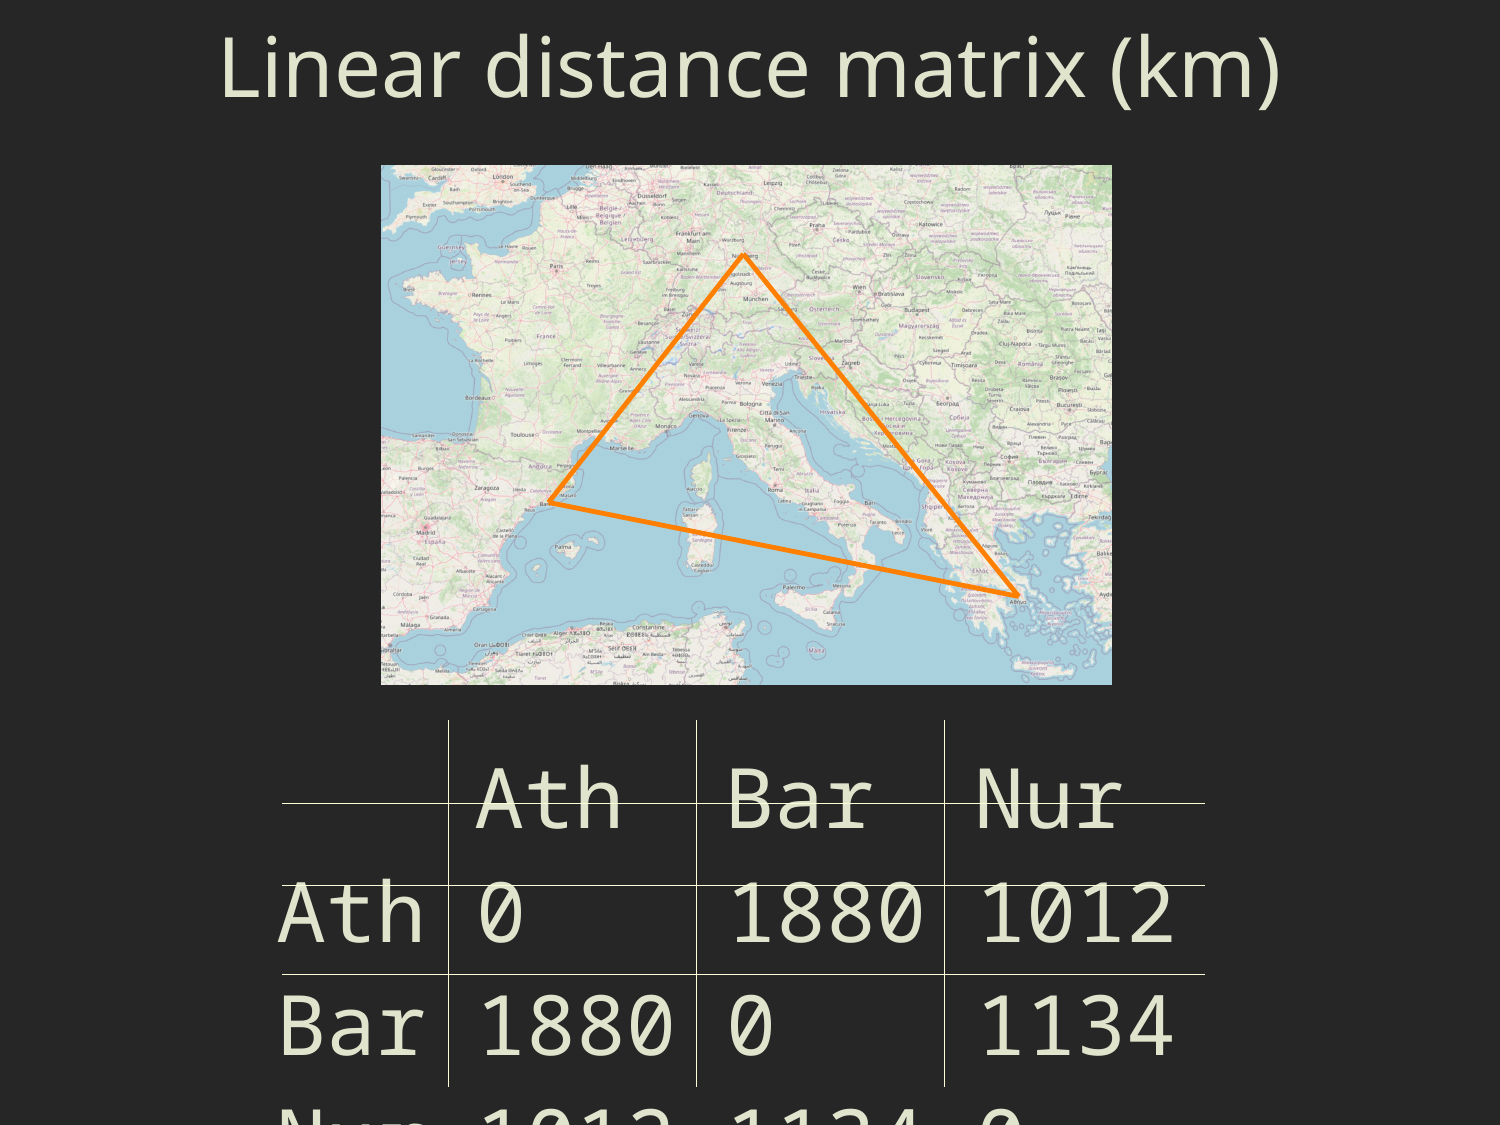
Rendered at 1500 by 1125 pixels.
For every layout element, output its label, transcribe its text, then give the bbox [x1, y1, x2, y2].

picture [381, 165, 1112, 686]
text_box Ath Bar Nur Ath 0 1880 1012 Bar 1880 0 1134 Nur 1012 1134 0 [449, 975, 696, 1087]
text_box Ath Bar Nur Ath 0 1880 1012 Bar 1880 0 1134 Nur 1012 1134 0 [697, 886, 944, 974]
text_box Ath Bar Nur Ath 0 1880 1012 Bar 1880 0 1134 Nur 1012 1134 0 [449, 732, 696, 803]
text_box Ath Bar Nur Ath 0 1880 1012 Bar 1880 0 1134 Nur 1012 1134 0 [697, 732, 944, 803]
text_box Ath Bar Nur Ath 0 1880 1012 Bar 1880 0 1134 Nur 1012 1134 0 [262, 732, 448, 1087]
text_box Ath Bar Nur Ath 0 1880 1012 Bar 1880 0 1134 Nur 1012 1134 0 [697, 804, 944, 885]
text_box Ath Bar Nur Ath 0 1880 1012 Bar 1880 0 1134 Nur 1012 1134 0 [945, 732, 1237, 1087]
text_box Ath Bar Nur Ath 0 1880 1012 Bar 1880 0 1134 Nur 1012 1134 0 [449, 804, 696, 885]
text_box Ath Bar Nur Ath 0 1880 1012 Bar 1880 0 1134 Nur 1012 1134 0 [697, 975, 944, 1087]
text_box Ath Bar Nur Ath 0 1880 1012 Bar 1880 0 1134 Nur 1012 1134 0 [449, 886, 696, 974]
text_box Linear distance matrix (km) [202, 6, 1298, 122]
